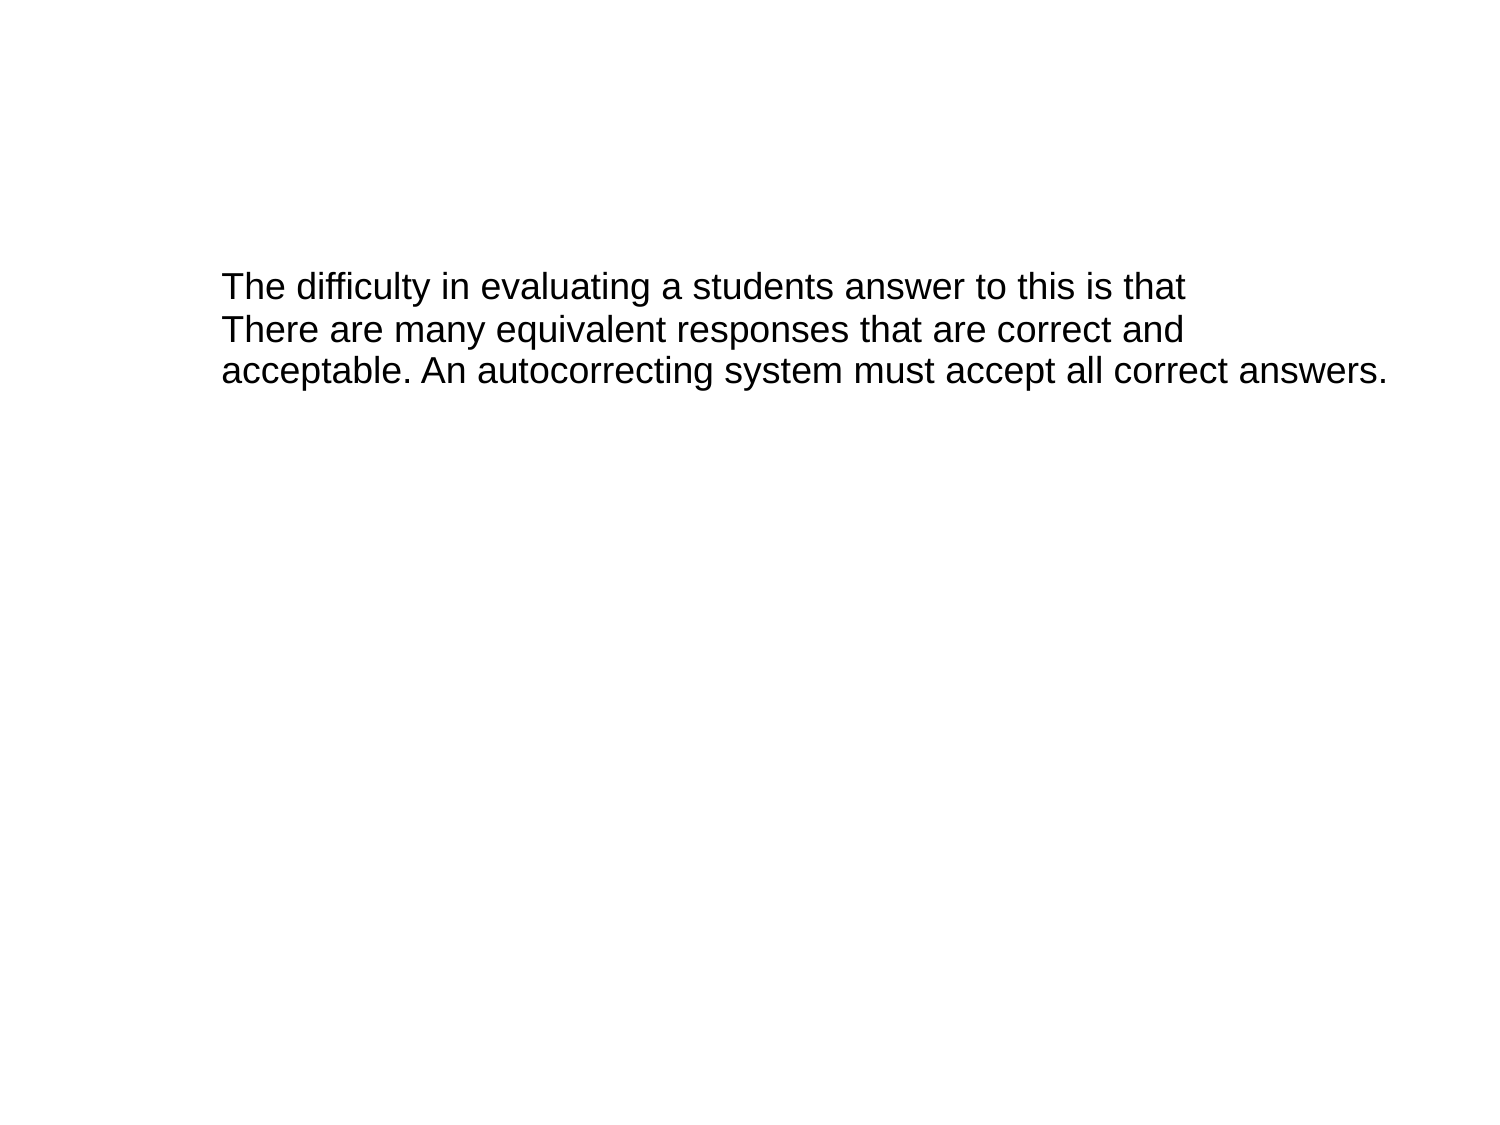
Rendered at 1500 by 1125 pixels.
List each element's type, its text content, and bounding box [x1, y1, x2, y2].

text_box The difficulty in evaluating a students answer to this is that There are many equivalent responses that are correct and acceptable. An autocorrecting system must accept all correct answers. [206, 258, 1415, 400]
